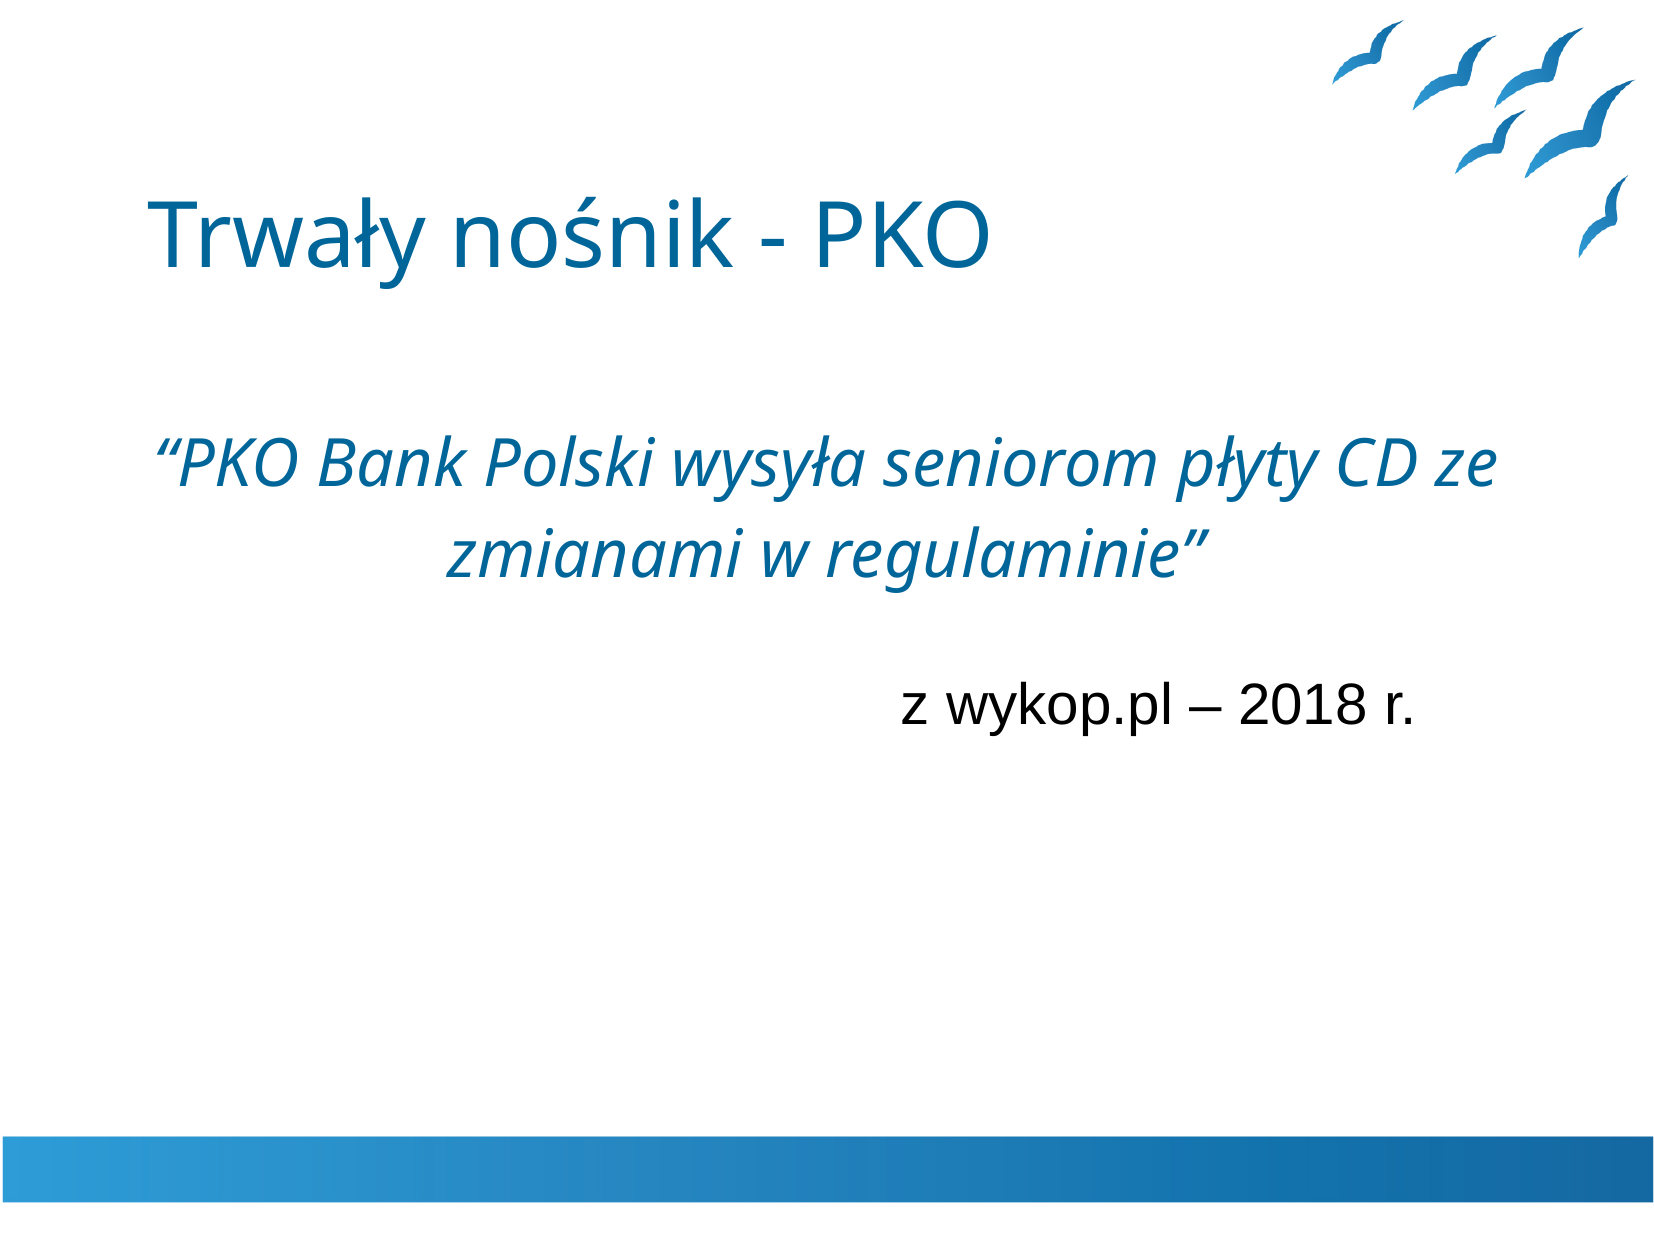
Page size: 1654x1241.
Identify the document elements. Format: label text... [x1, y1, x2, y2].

title Trwały nośnik - PKO [147, 177, 1506, 287]
subtitle “PKO Bank Polski wysyła seniorom płyty CD ze zmianami w regulaminie” z wykop.pl – 2018 r. [147, 324, 1506, 1045]
picture [0, 0, 1654, 1241]
